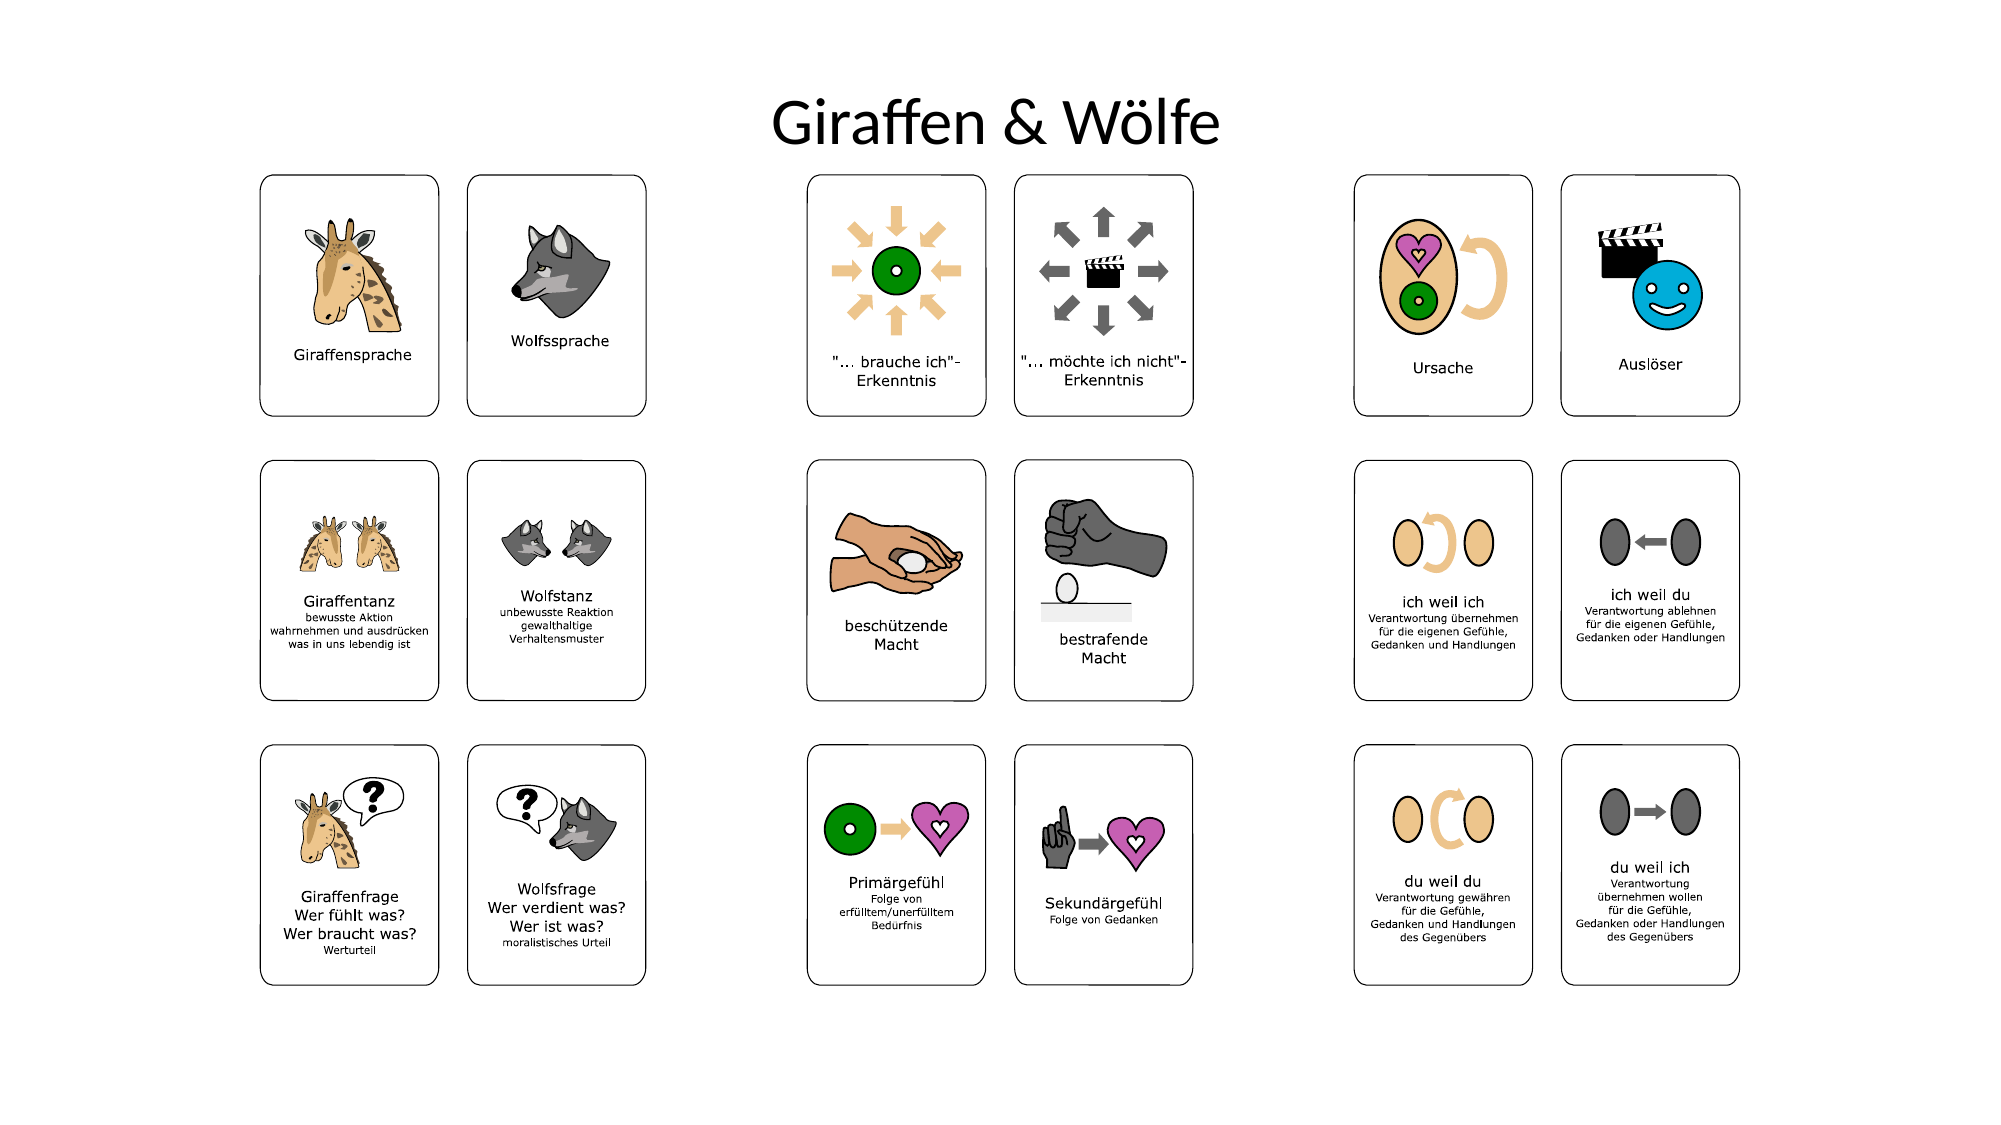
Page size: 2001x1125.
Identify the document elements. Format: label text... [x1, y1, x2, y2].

text_box [307, 210, 399, 331]
text_box [363, 596, 377, 607]
text_box [520, 590, 535, 602]
text_box [1430, 908, 1436, 915]
text_box [1041, 604, 1132, 622]
text_box [297, 930, 306, 940]
text_box [1382, 616, 1392, 623]
text_box [569, 337, 582, 347]
text_box [1422, 933, 1443, 944]
text_box [1435, 642, 1441, 649]
text_box [1159, 355, 1179, 367]
text_box [1614, 934, 1626, 941]
text_box [344, 909, 352, 921]
text_box [1503, 922, 1515, 929]
text_box [1654, 622, 1666, 629]
text_box [520, 940, 530, 947]
text_box [1056, 573, 1078, 602]
text_box [317, 628, 339, 635]
text_box [512, 233, 610, 318]
text_box [1092, 206, 1116, 238]
text_box [1435, 919, 1448, 929]
text_box [522, 520, 530, 535]
text_box [357, 626, 363, 635]
text_box [1427, 629, 1439, 638]
text_box [871, 895, 883, 903]
text_box [1457, 933, 1463, 942]
text_box [297, 787, 358, 867]
text_box [528, 226, 545, 248]
text_box [1465, 364, 1473, 374]
text_box [587, 886, 596, 895]
text_box [1641, 622, 1653, 629]
text_box [1608, 905, 1624, 915]
text_box [353, 512, 398, 570]
text_box [1123, 355, 1131, 367]
text_box [514, 607, 541, 617]
text_box [1136, 377, 1144, 386]
text_box [318, 912, 324, 921]
text_box [878, 907, 892, 918]
text_box [1647, 864, 1655, 873]
text_box [378, 613, 386, 622]
text_box [1083, 900, 1091, 909]
text_box [1444, 935, 1456, 942]
text_box [930, 355, 946, 368]
text_box [368, 912, 380, 921]
text_box [1662, 633, 1675, 642]
text_box [367, 628, 373, 635]
text_box [352, 893, 359, 902]
text_box [1098, 377, 1106, 386]
text_box [929, 377, 936, 387]
text_box [886, 896, 892, 905]
text_box [1054, 294, 1081, 321]
text_box [1116, 374, 1122, 386]
text_box [528, 634, 540, 643]
text_box [1111, 900, 1125, 912]
text_box [1050, 915, 1062, 924]
text_box [560, 904, 568, 914]
text_box [1634, 864, 1646, 873]
text_box [1490, 922, 1502, 931]
text_box [1604, 919, 1622, 928]
text_box [1368, 614, 1381, 623]
text_box [356, 946, 370, 955]
text_box [1680, 906, 1691, 916]
text_box [318, 927, 326, 940]
text_box [900, 377, 908, 386]
text_box [371, 351, 385, 361]
text_box [387, 615, 393, 622]
text_box [378, 598, 395, 607]
text_box [1624, 588, 1631, 601]
text_box [601, 904, 609, 914]
text_box [1647, 905, 1678, 915]
text_box [1429, 598, 1450, 608]
text_box [869, 879, 882, 888]
text_box [1048, 501, 1165, 575]
text_box [893, 910, 899, 917]
text_box [872, 247, 921, 295]
text_box [1069, 636, 1077, 645]
text_box [846, 294, 874, 321]
text_box [1133, 915, 1158, 924]
text_box [1078, 634, 1091, 645]
text_box [1050, 358, 1063, 367]
text_box [610, 904, 617, 914]
text_box [509, 634, 527, 643]
text_box [1697, 608, 1716, 615]
text_box [1630, 361, 1637, 370]
text_box [916, 377, 924, 386]
text_box [583, 520, 591, 535]
text_box [921, 622, 929, 631]
text_box [1064, 355, 1072, 367]
text_box [1441, 878, 1449, 888]
text_box [1660, 361, 1676, 370]
text_box [904, 638, 912, 650]
text_box [1673, 861, 1689, 873]
text_box [1399, 642, 1405, 649]
text_box [1120, 652, 1126, 664]
text_box [579, 923, 587, 933]
text_box [930, 619, 938, 632]
text_box [1047, 518, 1064, 534]
text_box [292, 628, 302, 635]
text_box [517, 883, 532, 895]
text_box [368, 804, 377, 813]
text_box [875, 638, 886, 650]
text_box [1090, 356, 1105, 368]
text_box [1642, 894, 1658, 901]
text_box [1487, 893, 1510, 902]
text_box [1405, 875, 1413, 887]
text_box [1677, 361, 1683, 370]
text_box [846, 221, 874, 248]
text_box [1612, 620, 1621, 629]
text_box [1463, 875, 1471, 887]
text_box [569, 904, 577, 913]
text_box [1629, 932, 1637, 941]
text_box [1638, 361, 1646, 370]
text_box [533, 923, 539, 932]
text_box [1130, 633, 1138, 645]
text_box [360, 927, 375, 940]
text_box [1473, 878, 1481, 887]
text_box [390, 893, 398, 902]
text_box [1719, 635, 1725, 642]
text_box [1442, 640, 1448, 649]
text_box [1392, 922, 1404, 929]
text_box [320, 598, 333, 607]
text_box [1065, 374, 1073, 386]
text_box [578, 902, 584, 914]
text_box [1692, 921, 1698, 928]
text_box [885, 206, 908, 237]
text_box [1047, 534, 1074, 546]
text_box [1065, 897, 1081, 909]
text_box [1440, 906, 1471, 915]
text_box [886, 359, 894, 368]
text_box [900, 910, 912, 917]
text_box [294, 909, 309, 921]
text_box [1684, 934, 1693, 941]
text_box [1073, 355, 1089, 368]
text_box [1598, 222, 1702, 330]
text_box [310, 351, 316, 361]
text_box [1650, 361, 1659, 370]
text_box [1428, 922, 1434, 929]
text_box [541, 901, 554, 914]
text_box [893, 879, 906, 892]
text_box [585, 593, 593, 602]
text_box [592, 334, 600, 347]
text_box [1054, 221, 1081, 248]
text_box [898, 620, 911, 632]
text_box [301, 512, 345, 570]
text_box [588, 923, 596, 933]
text_box [1107, 817, 1165, 871]
text_box [303, 628, 309, 635]
text_box [567, 923, 579, 932]
text_box [899, 921, 913, 930]
text_box [1633, 919, 1652, 928]
text_box [892, 921, 898, 930]
text_box [1465, 893, 1486, 902]
text_box [1126, 917, 1132, 924]
text_box [306, 612, 356, 622]
text_box [1576, 633, 1584, 642]
text_box [1379, 626, 1389, 636]
text_box [912, 358, 920, 368]
text_box [1620, 864, 1628, 873]
text_box [1690, 894, 1696, 901]
text_box [329, 909, 343, 921]
text_box [1458, 613, 1488, 623]
text_box [1610, 879, 1634, 888]
text_box [283, 928, 297, 940]
text_box [1489, 613, 1518, 623]
text_box [511, 904, 517, 913]
text_box [1670, 619, 1695, 629]
text_box [544, 882, 577, 895]
text_box [1460, 922, 1466, 929]
text_box [522, 812, 531, 821]
text_box [1393, 520, 1423, 566]
text_box [880, 817, 912, 841]
text_box [1393, 796, 1423, 842]
text_box [1464, 520, 1494, 566]
text_box [378, 639, 384, 648]
text_box [309, 912, 317, 921]
text_box [1092, 897, 1100, 909]
text_box [288, 641, 309, 648]
text_box [576, 592, 584, 602]
text_box [357, 909, 363, 921]
text_box [1127, 294, 1154, 321]
text_box [1705, 622, 1711, 629]
text_box [1429, 878, 1441, 887]
text_box [567, 608, 586, 617]
text_box [1624, 635, 1630, 642]
text_box [1123, 377, 1131, 386]
text_box [1664, 932, 1670, 941]
text_box [1584, 607, 1598, 615]
text_box [1623, 921, 1629, 928]
text_box [1092, 636, 1105, 645]
text_box [1634, 534, 1667, 551]
text_box [903, 355, 911, 368]
text_box [933, 908, 943, 917]
text_box [1114, 358, 1122, 368]
text_box [1712, 921, 1724, 928]
text_box [1671, 519, 1701, 565]
text_box [577, 635, 599, 643]
text_box [1430, 787, 1466, 850]
text_box [1706, 635, 1718, 644]
text_box [1692, 635, 1698, 642]
text_box [304, 595, 314, 607]
text_box [307, 930, 313, 940]
text_box [1605, 892, 1641, 901]
text_box [1682, 591, 1690, 601]
text_box [914, 921, 922, 930]
text_box [1418, 922, 1424, 929]
text_box [1627, 905, 1633, 915]
text_box [1400, 933, 1418, 942]
text_box [845, 619, 887, 632]
text_box [502, 904, 510, 914]
text_box [286, 626, 291, 635]
text_box [908, 876, 930, 889]
text_box [1452, 920, 1459, 929]
text_box [1637, 591, 1649, 601]
text_box [343, 930, 350, 940]
text_box [1421, 511, 1457, 574]
text_box [1586, 619, 1596, 629]
text_box [393, 626, 403, 635]
text_box [883, 877, 891, 889]
text_box [1371, 640, 1398, 649]
text_box [1610, 861, 1619, 873]
text_box [381, 912, 388, 921]
text_box [911, 622, 920, 632]
text_box [1126, 897, 1148, 909]
text_box [1398, 627, 1404, 636]
text_box [317, 890, 343, 903]
text_box [1137, 358, 1145, 367]
text_box [410, 626, 428, 635]
text_box [1634, 622, 1640, 631]
text_box [1459, 234, 1508, 320]
text_box [1043, 822, 1073, 867]
text_box [930, 259, 962, 283]
text_box [1611, 633, 1623, 642]
text_box [316, 641, 322, 648]
text_box [381, 533, 400, 569]
text_box [896, 641, 903, 651]
text_box [401, 930, 409, 940]
text_box [510, 920, 524, 932]
text_box [354, 351, 361, 361]
text_box [335, 351, 344, 361]
text_box [1140, 636, 1148, 645]
text_box [1585, 633, 1603, 642]
text_box [501, 523, 551, 566]
text_box [1676, 633, 1689, 642]
text_box [1448, 895, 1454, 904]
text_box [1604, 635, 1610, 642]
text_box [1635, 879, 1676, 888]
text_box [601, 337, 609, 347]
text_box [1415, 878, 1422, 887]
text_box [590, 938, 608, 947]
text_box [1607, 932, 1613, 941]
text_box [1401, 906, 1417, 915]
text_box [326, 641, 332, 648]
text_box [1476, 596, 1484, 608]
text_box [1672, 588, 1680, 601]
text_box [1138, 259, 1169, 283]
text_box [1705, 921, 1711, 930]
text_box [871, 358, 884, 368]
text_box [1103, 652, 1119, 664]
text_box [850, 876, 858, 888]
text_box [1084, 255, 1123, 288]
text_box [1371, 919, 1391, 929]
text_box [380, 930, 392, 940]
text_box [891, 550, 958, 582]
text_box [535, 593, 543, 602]
text_box [524, 923, 532, 933]
text_box [1406, 640, 1424, 649]
text_box [534, 520, 543, 531]
text_box [1669, 894, 1684, 901]
text_box [516, 788, 538, 810]
text_box [913, 639, 919, 650]
text_box [552, 621, 562, 630]
text_box [913, 907, 927, 917]
text_box [1065, 917, 1078, 926]
text_box [578, 797, 589, 819]
text_box [1489, 627, 1494, 636]
text_box [895, 358, 902, 368]
text_box [1045, 897, 1064, 909]
text_box [553, 225, 571, 257]
text_box [1671, 789, 1701, 835]
text_box [582, 938, 589, 947]
text_box [1599, 607, 1650, 615]
text_box [885, 305, 908, 336]
text_box [1051, 502, 1071, 519]
text_box [525, 337, 533, 347]
text_box [1468, 598, 1475, 608]
text_box [316, 348, 336, 361]
text_box [548, 589, 575, 602]
text_box [1633, 633, 1646, 642]
text_box [1490, 642, 1509, 651]
text_box [1669, 921, 1675, 928]
text_box [549, 938, 578, 947]
text_box [1634, 803, 1667, 820]
text_box [912, 802, 969, 856]
text_box [1419, 614, 1440, 623]
text_box [832, 557, 931, 592]
text_box [392, 930, 400, 940]
text_box [1677, 881, 1689, 890]
text_box [531, 886, 540, 895]
text_box [861, 355, 869, 368]
text_box [838, 515, 945, 577]
text_box [513, 940, 519, 947]
text_box [386, 348, 402, 361]
text_box [301, 890, 312, 903]
text_box Giraffen & Wölfe [756, 70, 1244, 167]
text_box [342, 893, 351, 902]
text_box [1108, 377, 1115, 386]
text_box [1092, 305, 1116, 336]
text_box [363, 254, 402, 326]
text_box [893, 896, 899, 903]
text_box [1060, 633, 1068, 645]
text_box [865, 908, 877, 917]
text_box [301, 533, 318, 562]
text_box [919, 294, 947, 321]
text_box [556, 921, 562, 932]
text_box [1463, 627, 1471, 636]
text_box [354, 598, 362, 607]
text_box [1150, 897, 1158, 909]
text_box [327, 930, 341, 940]
text_box [1699, 635, 1705, 642]
text_box [589, 904, 601, 913]
text_box [1600, 789, 1630, 835]
text_box [1405, 627, 1414, 636]
text_box [1453, 629, 1459, 636]
text_box [1407, 598, 1414, 608]
text_box [1417, 627, 1426, 636]
text_box [1456, 361, 1464, 374]
text_box [1380, 219, 1457, 334]
text_box [360, 890, 380, 903]
text_box [1375, 893, 1399, 902]
text_box [587, 607, 613, 617]
text_box [824, 803, 876, 855]
text_box [1127, 221, 1154, 248]
text_box [1464, 796, 1493, 842]
text_box [1598, 892, 1604, 901]
text_box [1647, 635, 1653, 642]
text_box [583, 337, 591, 347]
text_box [500, 610, 506, 617]
text_box [1062, 808, 1068, 831]
text_box [1661, 919, 1668, 928]
text_box [1420, 906, 1426, 915]
text_box [831, 259, 863, 283]
text_box [536, 938, 548, 947]
text_box [839, 907, 860, 917]
text_box [351, 930, 359, 940]
text_box [919, 221, 947, 248]
text_box [1074, 377, 1080, 386]
text_box [939, 622, 948, 632]
text_box [1671, 932, 1683, 941]
text_box [1081, 373, 1097, 386]
text_box [374, 626, 392, 635]
text_box [887, 641, 895, 651]
text_box [1400, 893, 1447, 902]
text_box [1447, 364, 1455, 374]
text_box [889, 620, 897, 632]
text_box [578, 886, 586, 898]
text_box [511, 335, 525, 347]
text_box [1414, 362, 1423, 374]
text_box [1425, 364, 1446, 374]
text_box [1605, 619, 1611, 629]
text_box [401, 640, 411, 649]
text_box [1650, 591, 1658, 601]
text_box [385, 640, 393, 651]
text_box [1483, 642, 1489, 649]
text_box [1453, 640, 1466, 649]
text_box [390, 912, 397, 921]
text_box [1473, 907, 1484, 917]
text_box [345, 351, 352, 361]
text_box [503, 940, 512, 947]
text_box [938, 541, 955, 558]
text_box [1106, 633, 1120, 645]
text_box [362, 351, 370, 364]
text_box [488, 902, 502, 913]
text_box [1638, 934, 1650, 943]
text_box [543, 635, 576, 643]
text_box [1600, 519, 1630, 565]
text_box [903, 896, 922, 903]
text_box [1467, 640, 1480, 649]
text_box [563, 623, 569, 630]
text_box [334, 816, 358, 858]
text_box [867, 374, 881, 386]
text_box [1039, 259, 1070, 283]
text_box [1696, 619, 1702, 628]
text_box [891, 377, 899, 386]
text_box [944, 910, 954, 916]
text_box [1105, 915, 1125, 924]
text_box [362, 780, 385, 803]
text_box [522, 904, 539, 914]
text_box [872, 921, 891, 930]
text_box [1150, 358, 1158, 368]
text_box [538, 334, 568, 350]
text_box [562, 523, 612, 566]
text_box [507, 609, 513, 616]
text_box [1415, 596, 1423, 608]
text_box [1668, 606, 1681, 615]
text_box [1651, 608, 1663, 617]
text_box [1477, 935, 1486, 942]
text_box [409, 928, 416, 940]
text_box [881, 377, 890, 387]
text_box [334, 595, 353, 607]
text_box [1483, 922, 1489, 929]
text_box [310, 626, 316, 635]
text_box [857, 374, 866, 386]
text_box [586, 623, 592, 630]
text_box [1101, 900, 1109, 909]
text_box [294, 349, 305, 361]
text_box [571, 520, 579, 531]
text_box [1081, 917, 1094, 924]
text_box [1082, 652, 1093, 664]
text_box [572, 621, 585, 632]
text_box [381, 893, 389, 905]
text_box [1625, 620, 1633, 629]
text_box [1682, 606, 1696, 615]
text_box [270, 628, 285, 635]
text_box [1597, 921, 1603, 928]
text_box [1634, 906, 1643, 915]
text_box [1464, 933, 1476, 942]
text_box [909, 375, 915, 387]
text_box [561, 797, 572, 813]
text_box [323, 946, 355, 955]
text_box [1094, 654, 1102, 664]
text_box [542, 608, 563, 617]
text_box [333, 641, 345, 648]
text_box [1440, 629, 1452, 636]
text_box [1615, 591, 1623, 601]
text_box [549, 803, 617, 861]
text_box [618, 901, 625, 913]
text_box [859, 876, 867, 889]
text_box [932, 876, 940, 889]
text_box [1498, 629, 1504, 636]
text_box [596, 920, 604, 929]
text_box [344, 628, 356, 635]
text_box [398, 909, 405, 921]
text_box [1405, 919, 1417, 929]
text_box [1473, 919, 1479, 929]
text_box [1121, 636, 1129, 645]
text_box [1659, 894, 1665, 901]
text_box [1651, 934, 1663, 941]
text_box [1458, 895, 1464, 904]
text_box [403, 351, 412, 361]
text_box [1676, 919, 1688, 928]
text_box [1618, 358, 1629, 370]
text_box [548, 923, 556, 933]
text_box [1472, 626, 1488, 636]
text_box [1078, 832, 1109, 856]
text_box [1451, 614, 1457, 623]
text_box [352, 639, 377, 648]
text_box [521, 623, 548, 632]
text_box [1441, 616, 1447, 625]
text_box [1393, 614, 1418, 623]
text_box [359, 612, 377, 622]
text_box [1576, 919, 1596, 928]
